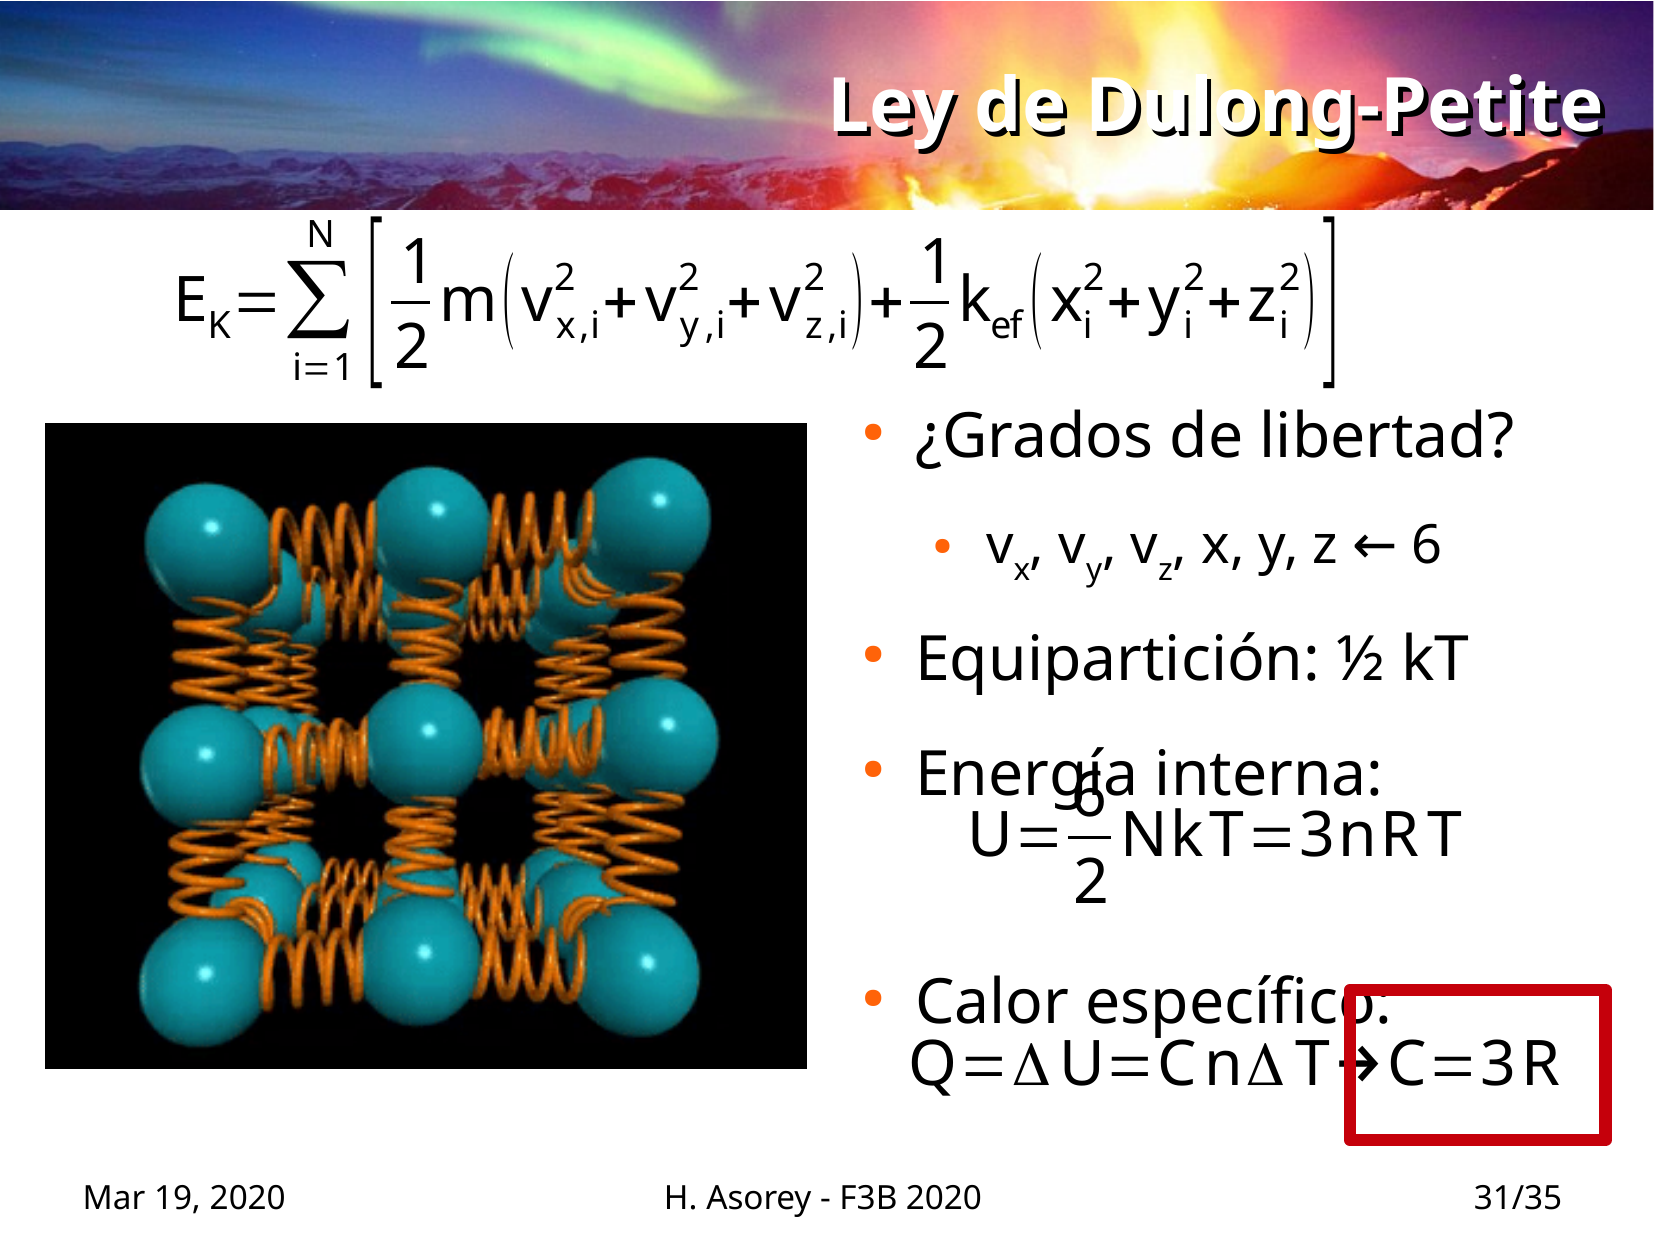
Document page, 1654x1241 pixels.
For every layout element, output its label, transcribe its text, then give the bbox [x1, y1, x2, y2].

picture [0, 1, 1654, 210]
picture [45, 423, 807, 1069]
list ¿Grados de libertad? vx, vy, vz, x, y, z ← 6 Equipartición: ½ kT Energía interna: Calor específico: [1356, 996, 1599, 1134]
chart [961, 756, 1471, 919]
chart [1356, 1025, 1567, 1102]
list ¿Grados de libertad? vx, vy, vz, x, y, z ← 6 Equipartición: ½ kT Energía interna: Calor específico: [844, 390, 1606, 1241]
chart [166, 211, 1345, 393]
title Ley de Dulong-Petite [45, 15, 1606, 191]
chart [902, 1025, 1344, 1102]
